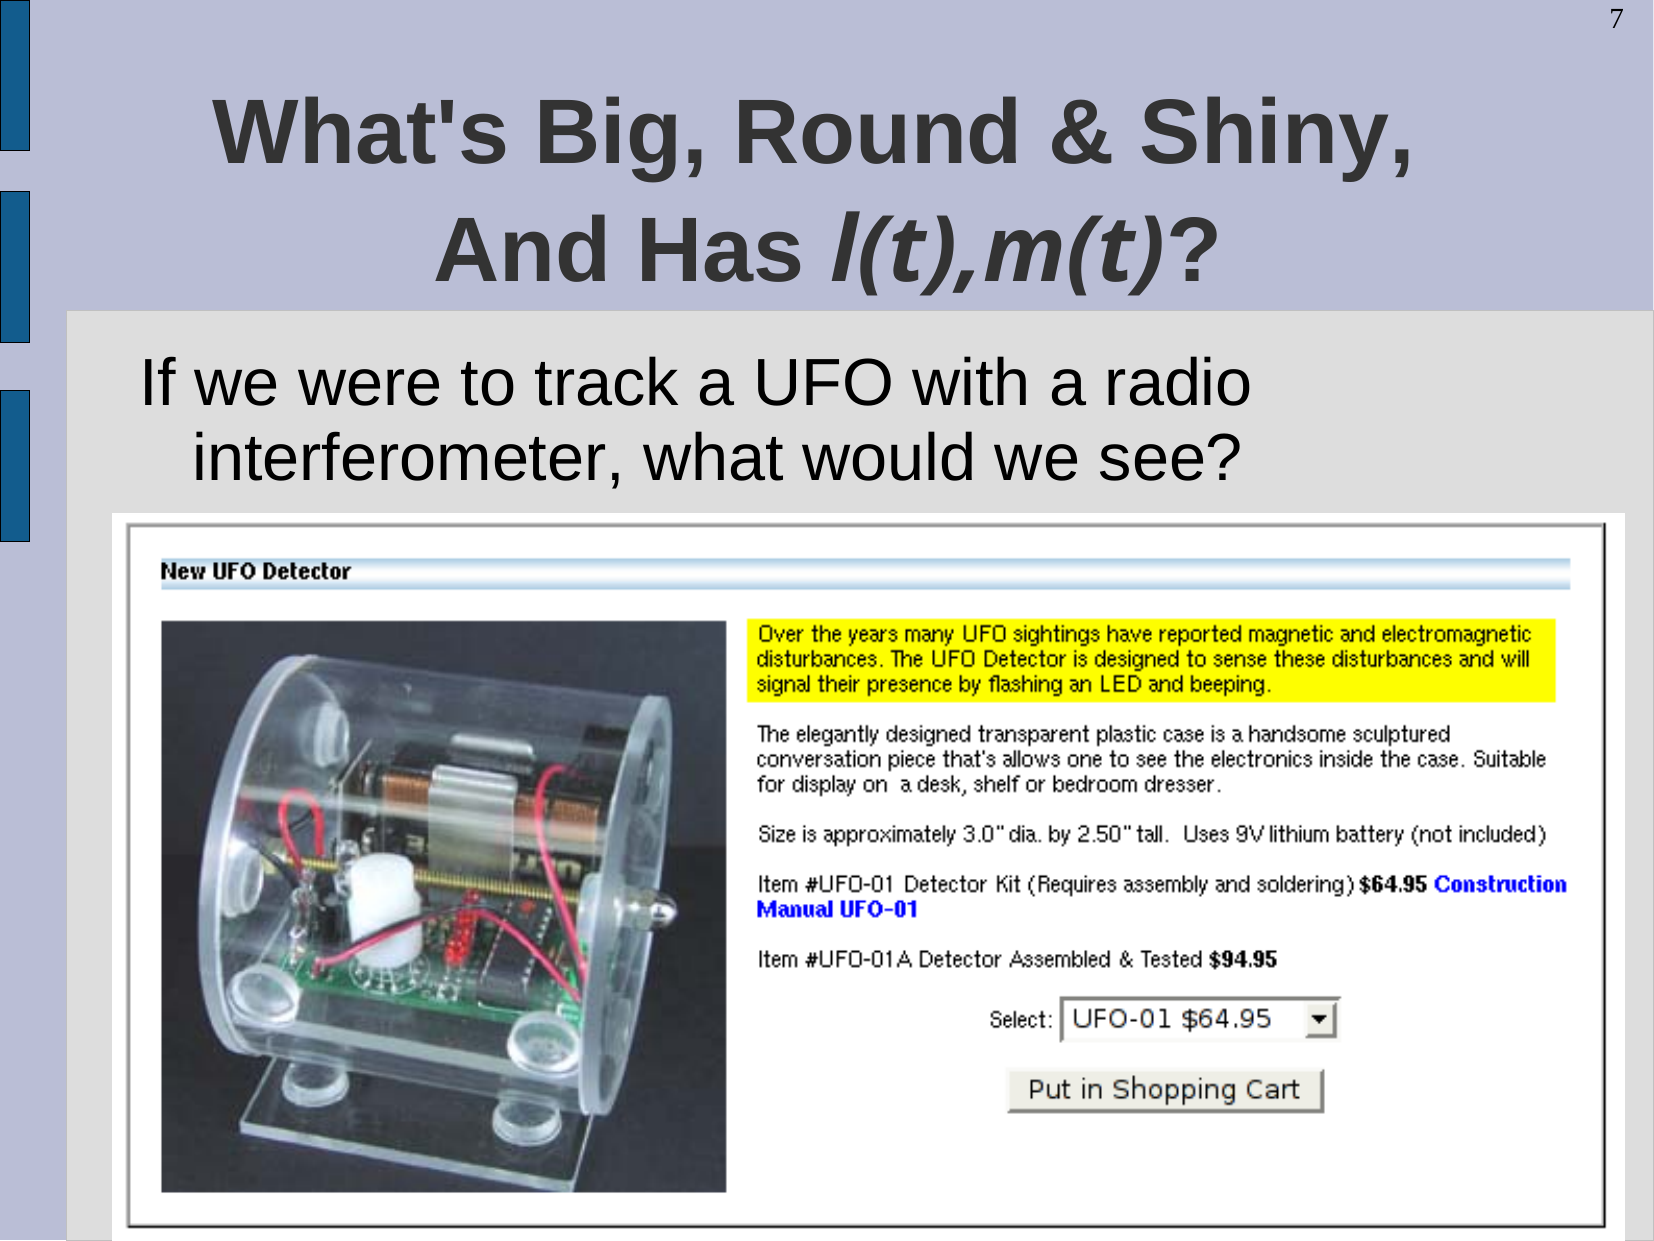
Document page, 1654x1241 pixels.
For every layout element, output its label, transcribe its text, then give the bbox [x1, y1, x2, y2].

title What's Big, Round & Shiny, And Has l(t),m(t)? [121, 85, 1534, 304]
picture [112, 513, 1625, 1241]
list If we were to track a UFO with a radio interferometer, what would we see? [121, 344, 1534, 513]
